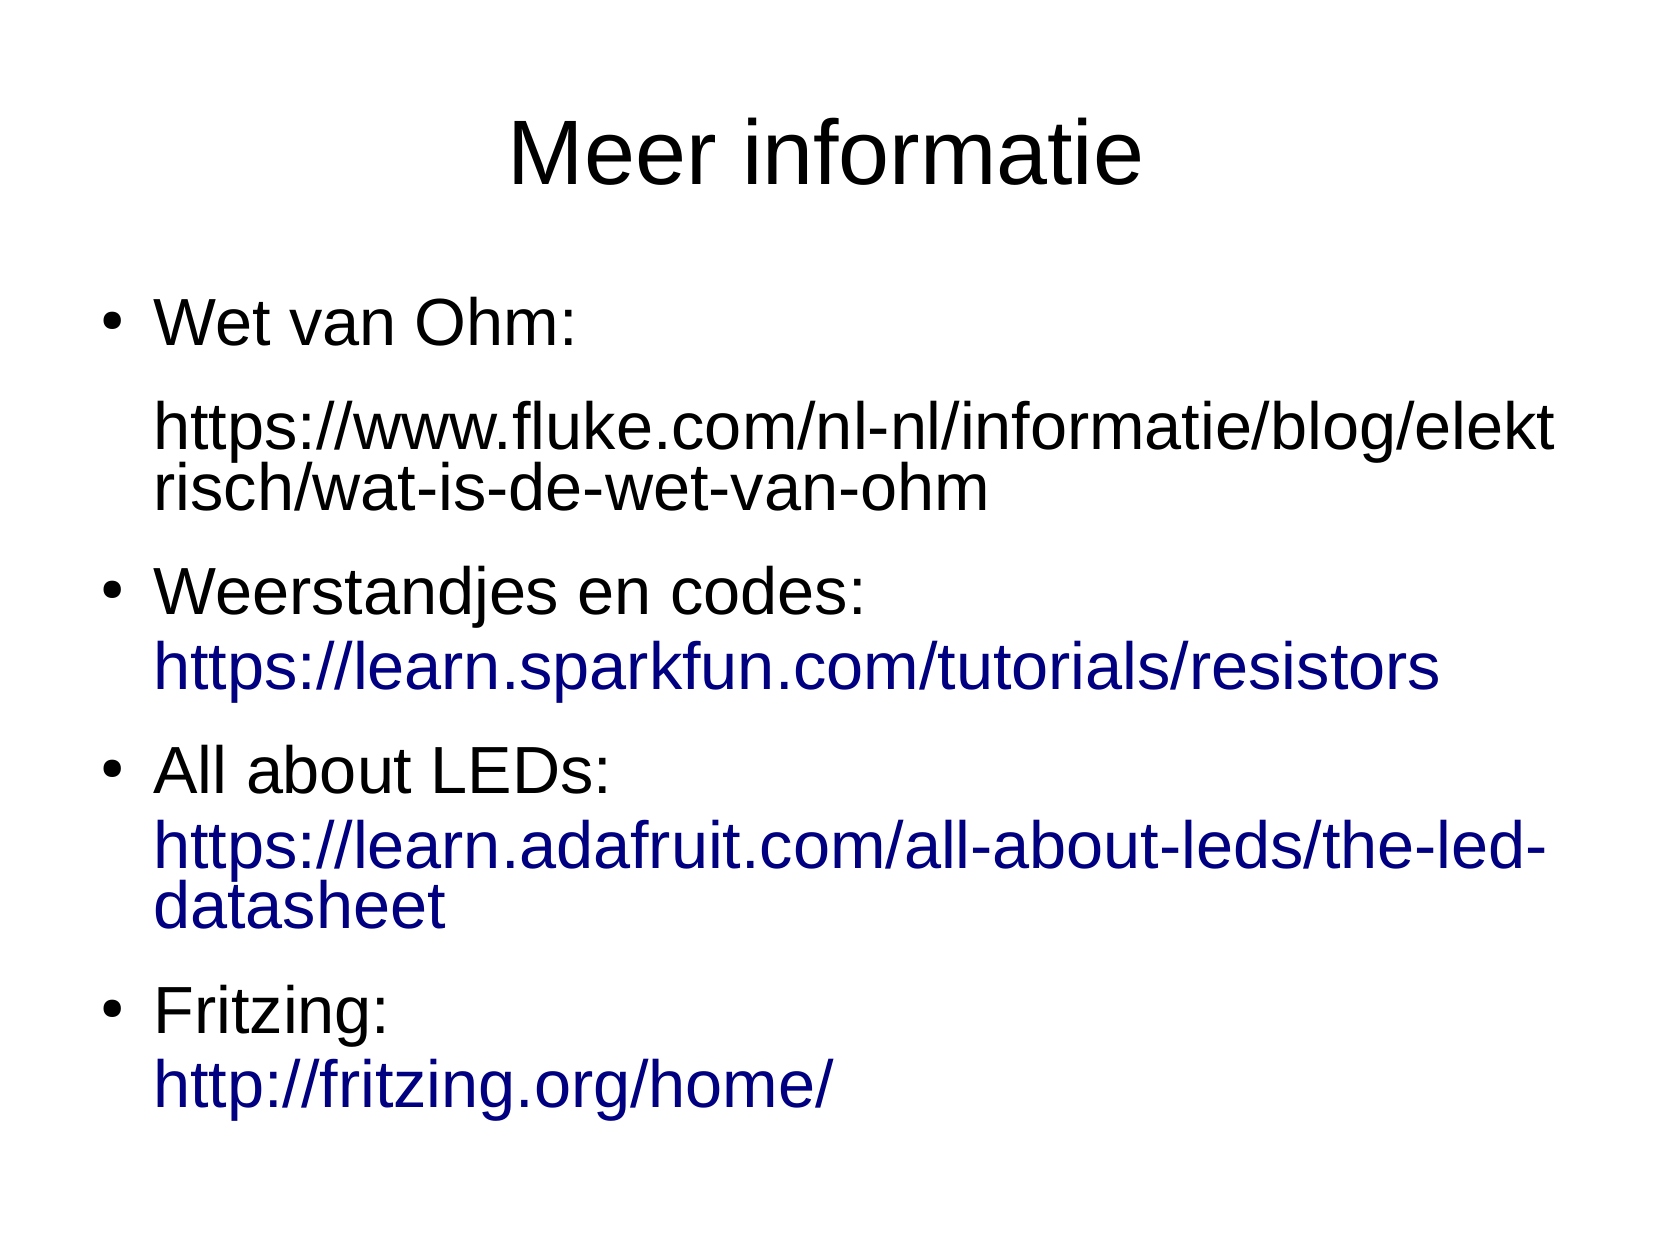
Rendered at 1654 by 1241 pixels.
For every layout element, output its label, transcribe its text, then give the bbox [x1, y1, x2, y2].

title Meer informatie [82, 49, 1571, 257]
list Wet van Ohm: https://www.fluke.com/nl-nl/informatie/blog/elektrisch/wat-is-de-wet-van-ohm Weerstandjes en codes: https://learn.sparkfun.com/tutorials/resistors All about LEDs: https://learn.adafruit.com/all-about-leds/the-led-datasheet Fritzing: http://fritzing.org/home/ [82, 285, 1571, 1005]
